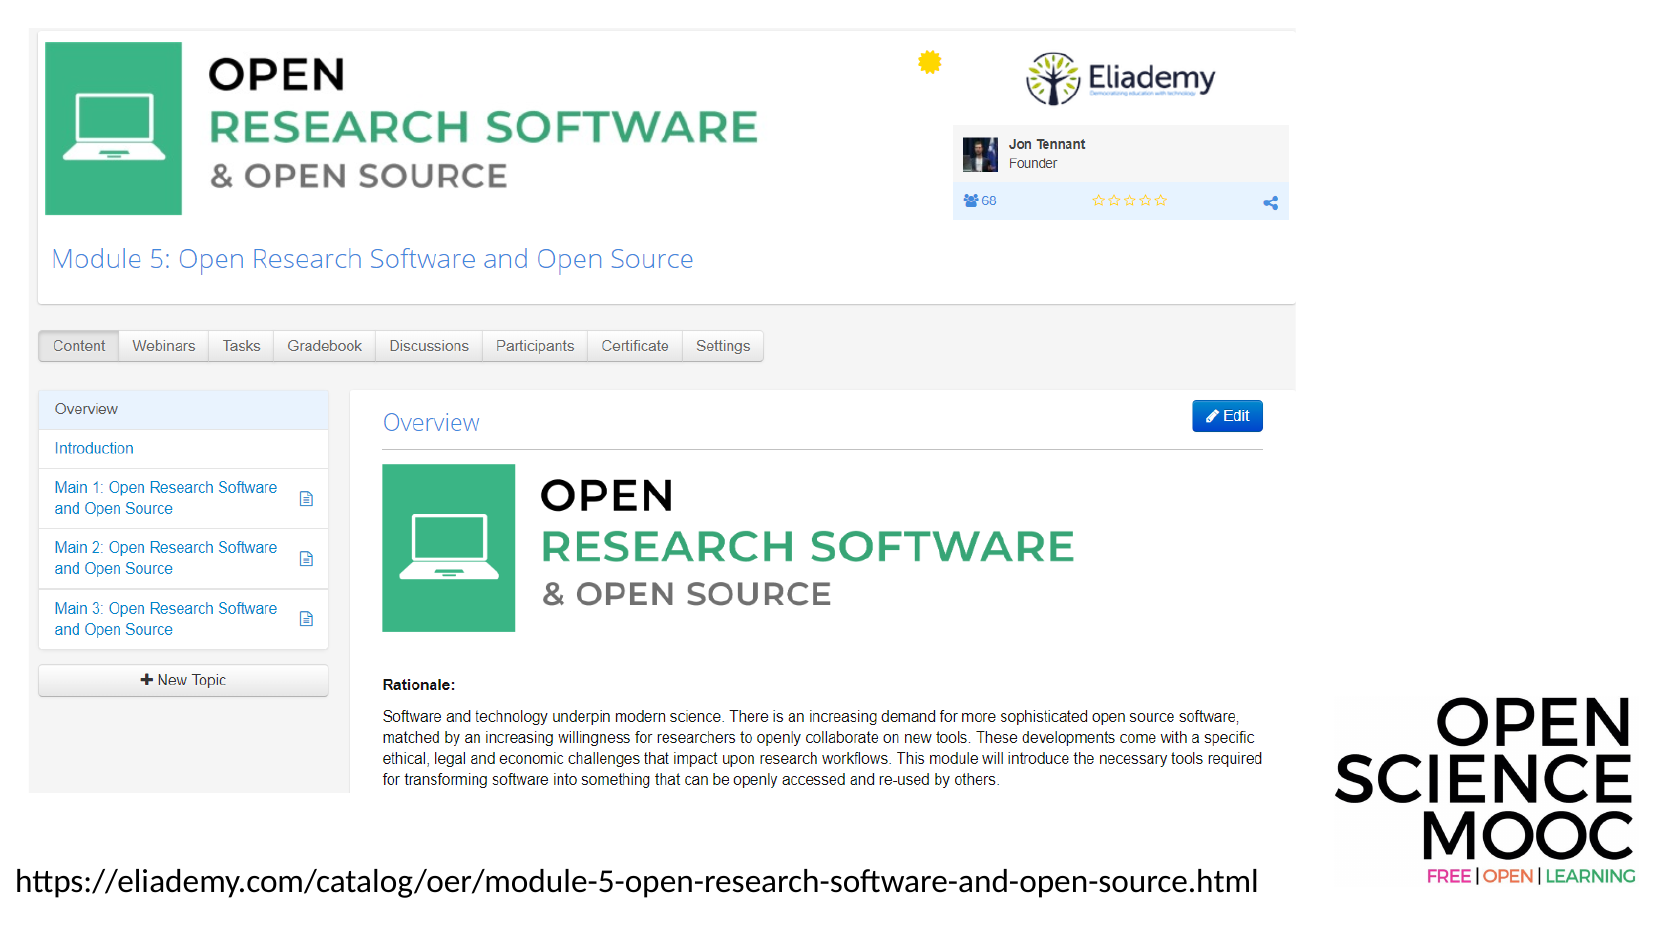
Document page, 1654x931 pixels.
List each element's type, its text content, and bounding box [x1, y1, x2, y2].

picture [1334, 696, 1639, 887]
text_box https://eliademy.com/catalog/oer/module-5-open-research-software-and-open-source.html [0, 852, 1454, 907]
picture [28, 28, 1296, 793]
